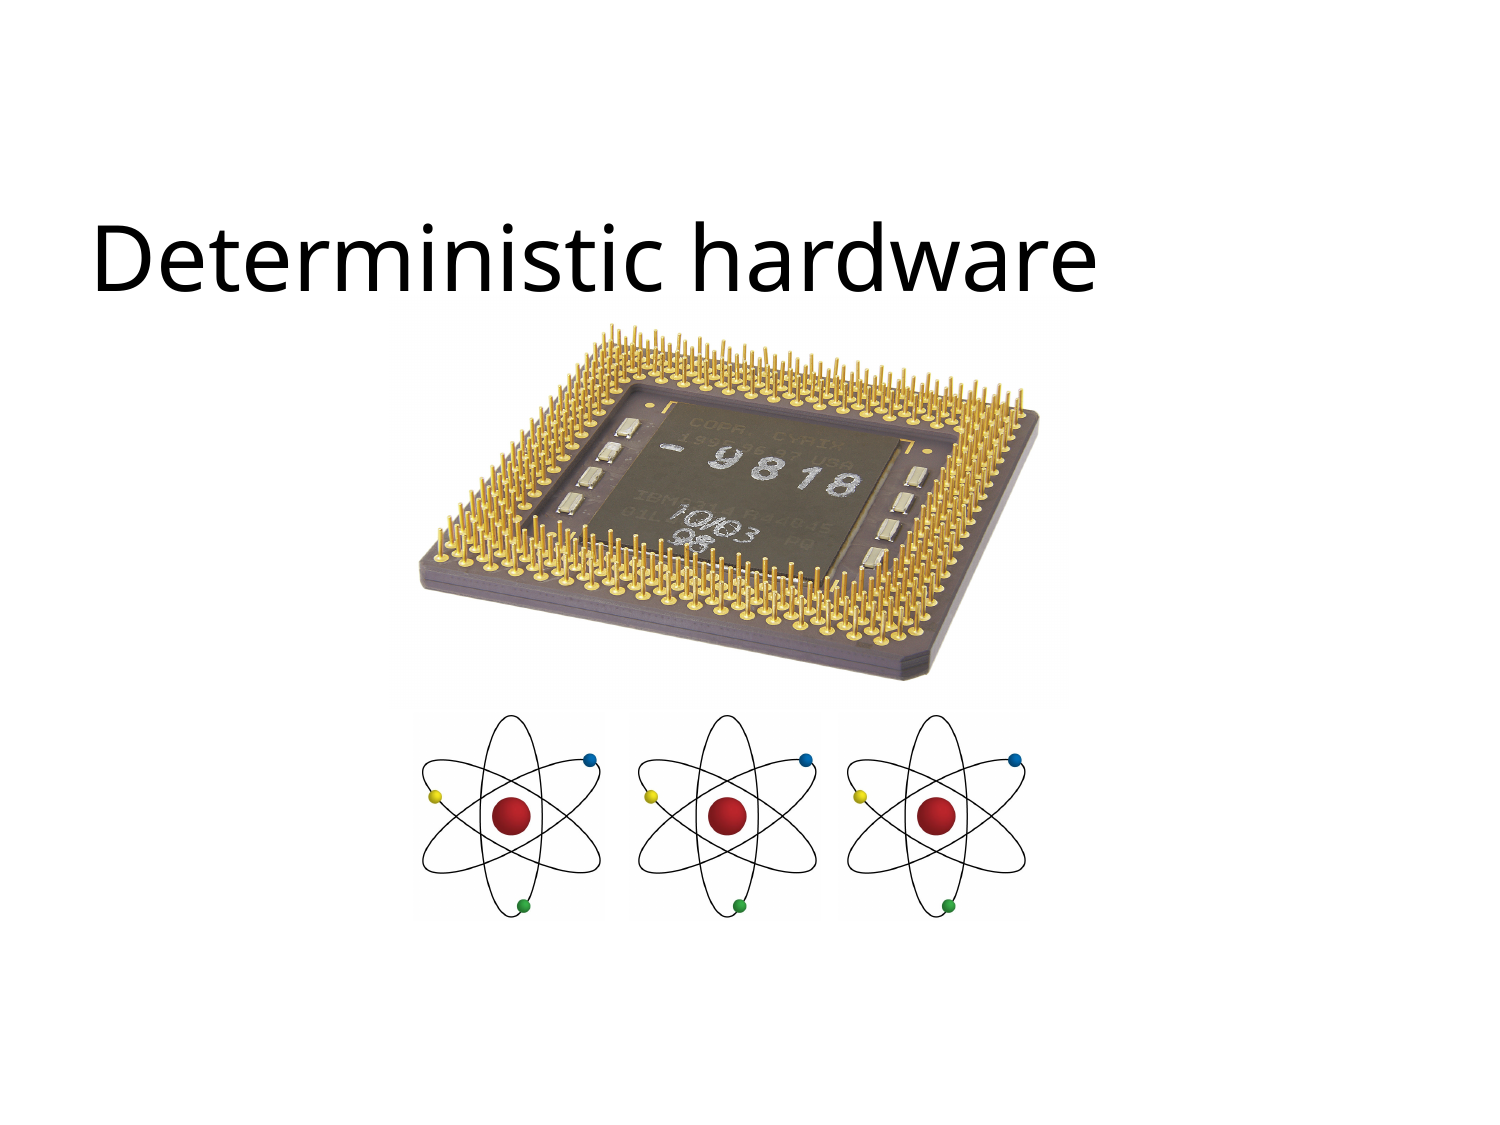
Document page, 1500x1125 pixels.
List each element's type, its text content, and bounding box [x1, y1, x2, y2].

picture [629, 712, 821, 921]
text_box Deterministic hardware [75, 172, 1425, 338]
picture [413, 712, 605, 921]
picture [838, 712, 1030, 921]
picture [389, 295, 1069, 709]
